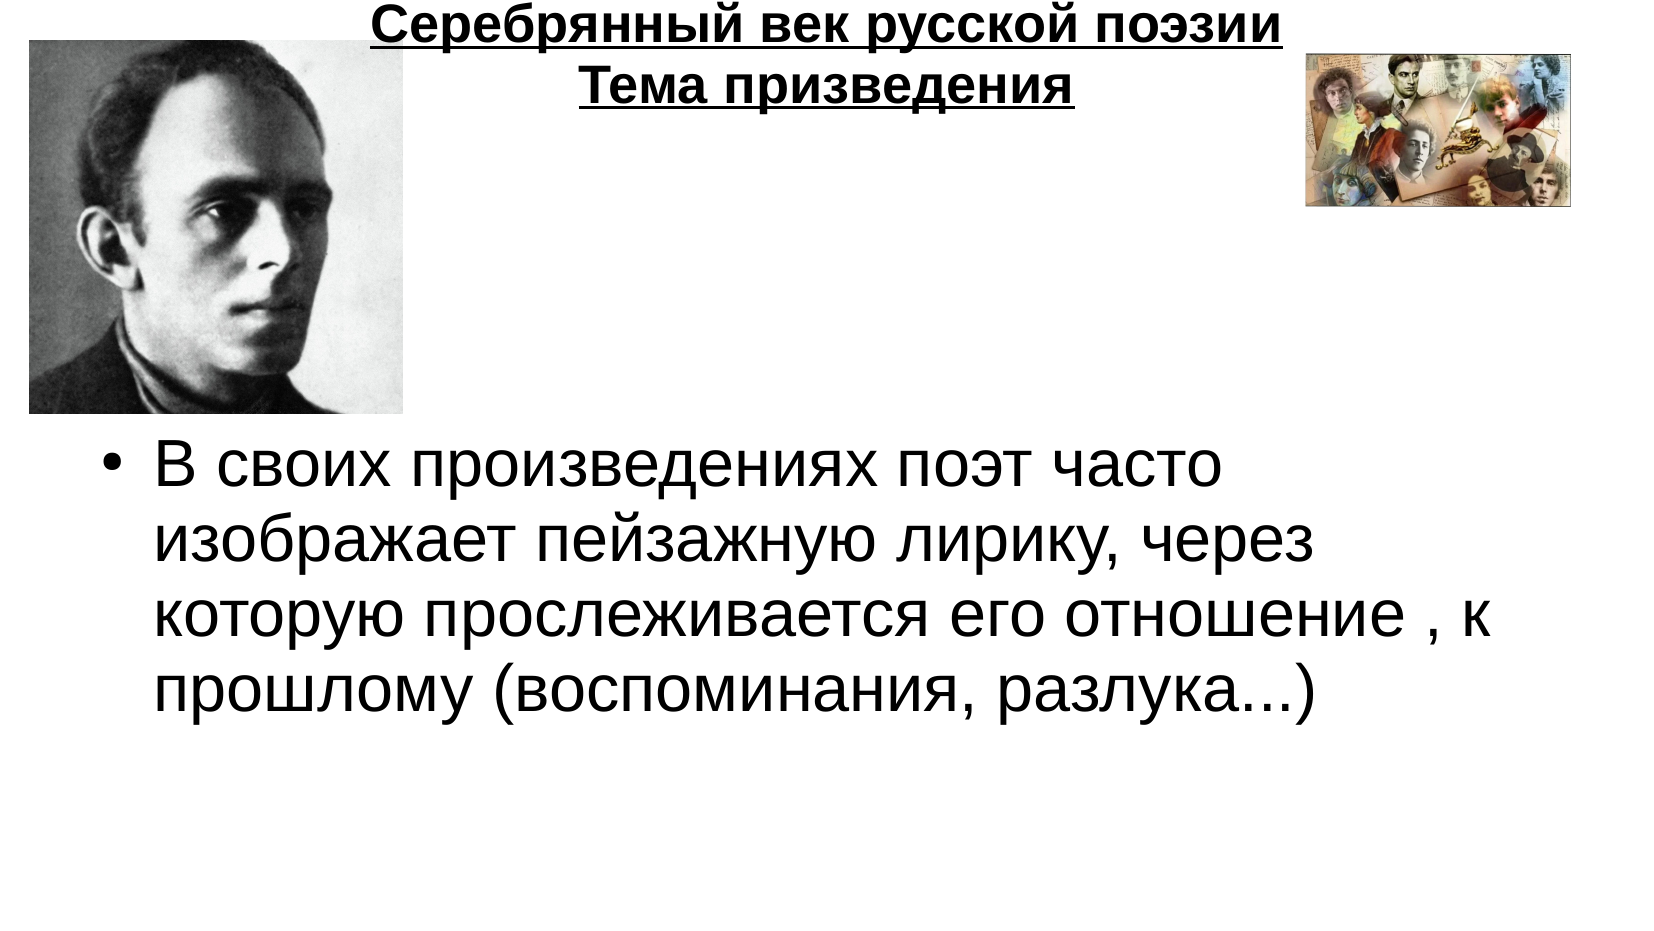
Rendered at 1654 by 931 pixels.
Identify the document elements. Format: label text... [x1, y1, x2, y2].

picture [29, 40, 403, 414]
list В своих произведениях поэт часто изображает пейзажную лирику, через которую прослеживается его отношение , к прошлому (воспоминания, разлука...) [82, 236, 1571, 758]
title Серебрянный век русской поэзии Тема призведения [82, 0, 1571, 236]
